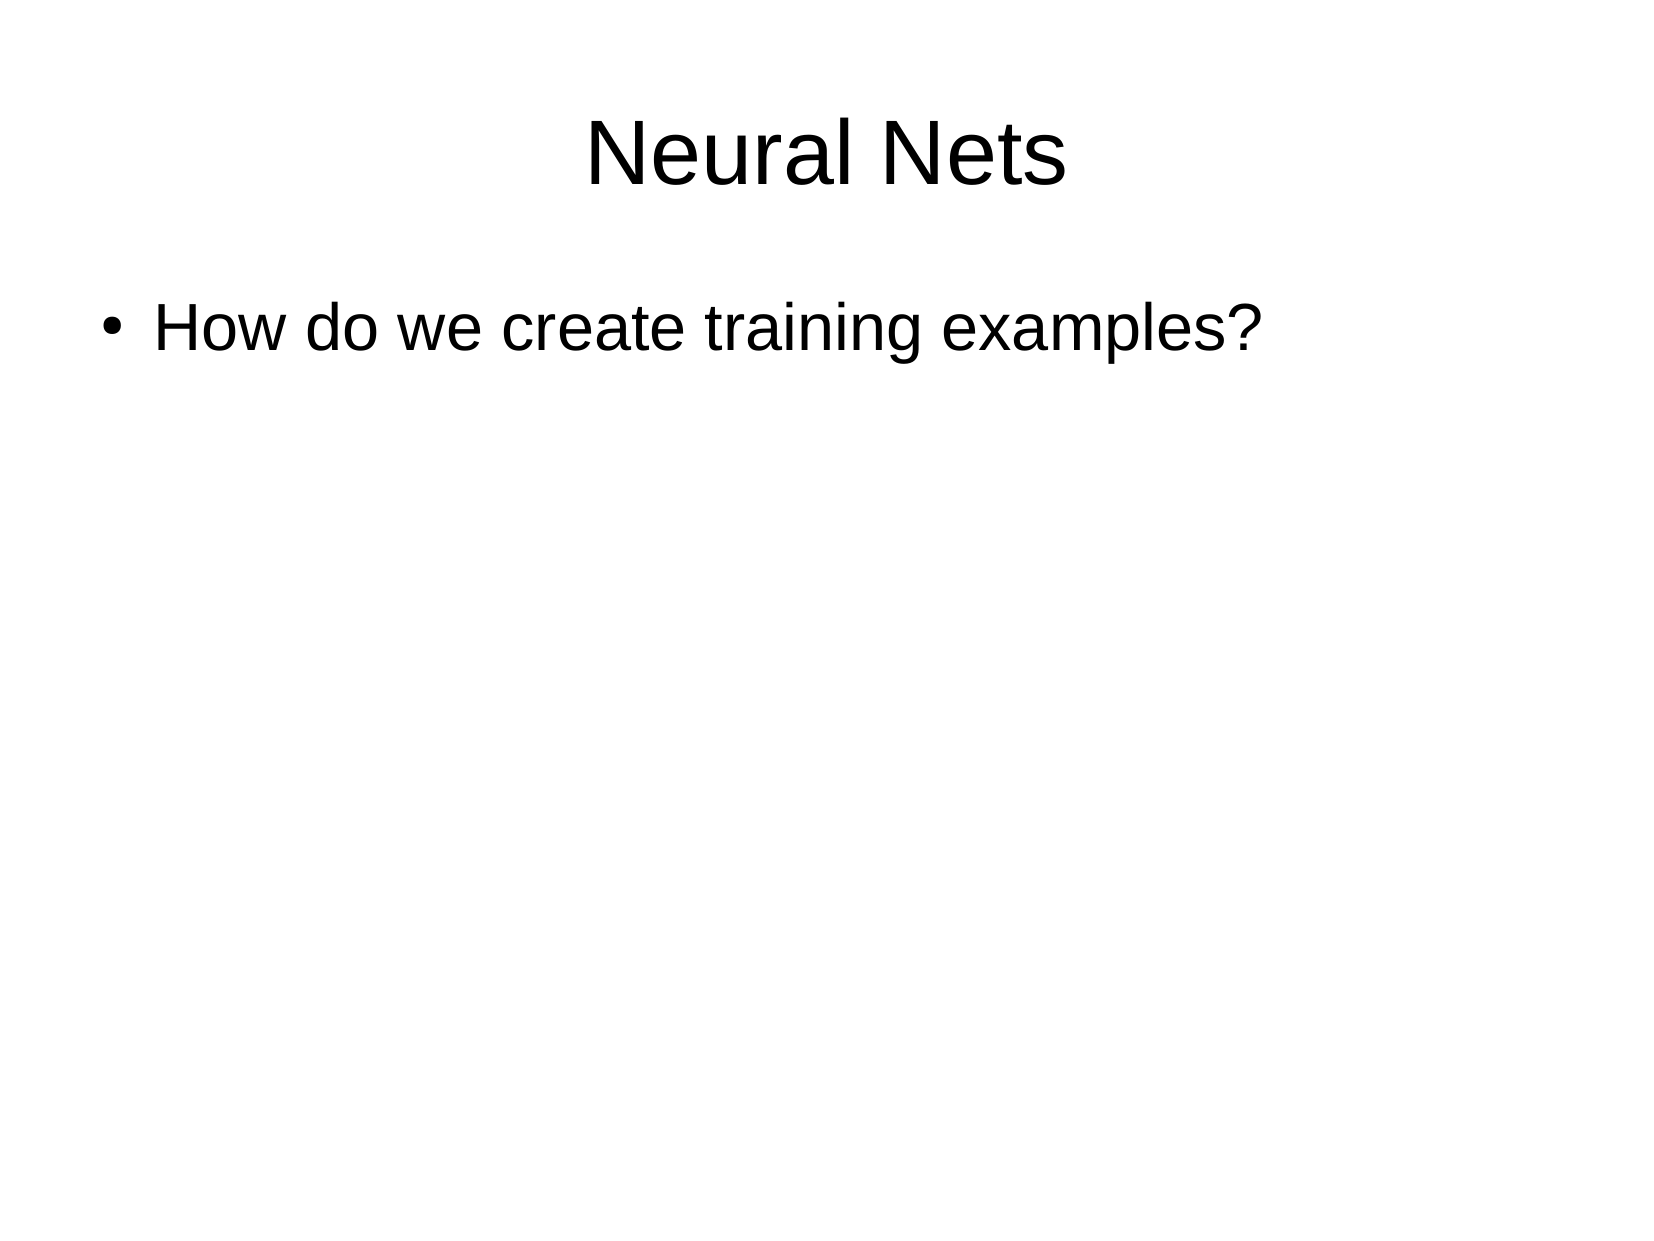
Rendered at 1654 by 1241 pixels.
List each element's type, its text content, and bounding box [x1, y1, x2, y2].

title Neural Nets [82, 49, 1571, 257]
list How do we create training examples? [82, 290, 1571, 1010]
